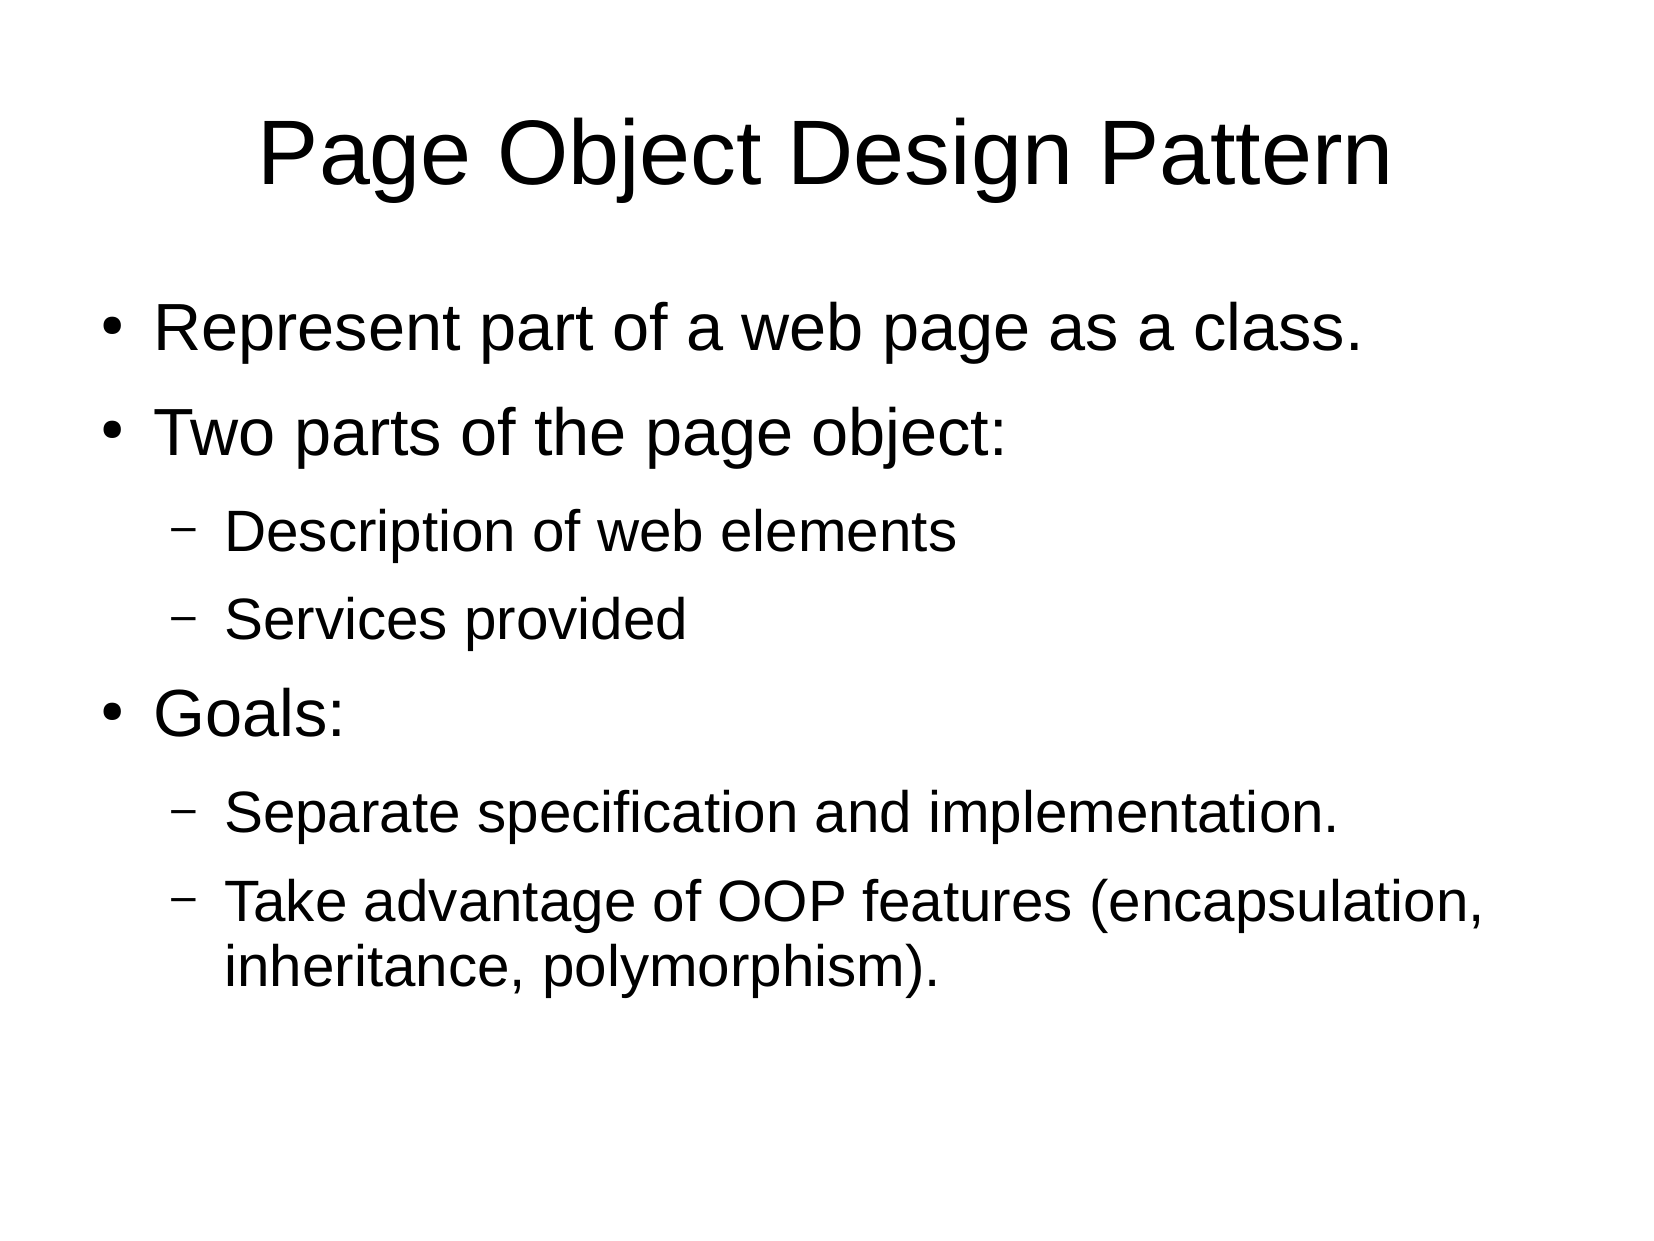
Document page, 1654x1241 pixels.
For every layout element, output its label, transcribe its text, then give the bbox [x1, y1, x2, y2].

title Page Object Design Pattern [82, 49, 1571, 257]
list Represent part of a web page as a class. Two parts of the page object: Description of web elements Services provided Goals: Separate specification and implementation. Take advantage of OOP features (encapsulation, inheritance, polymorphism). [82, 290, 1561, 1010]
